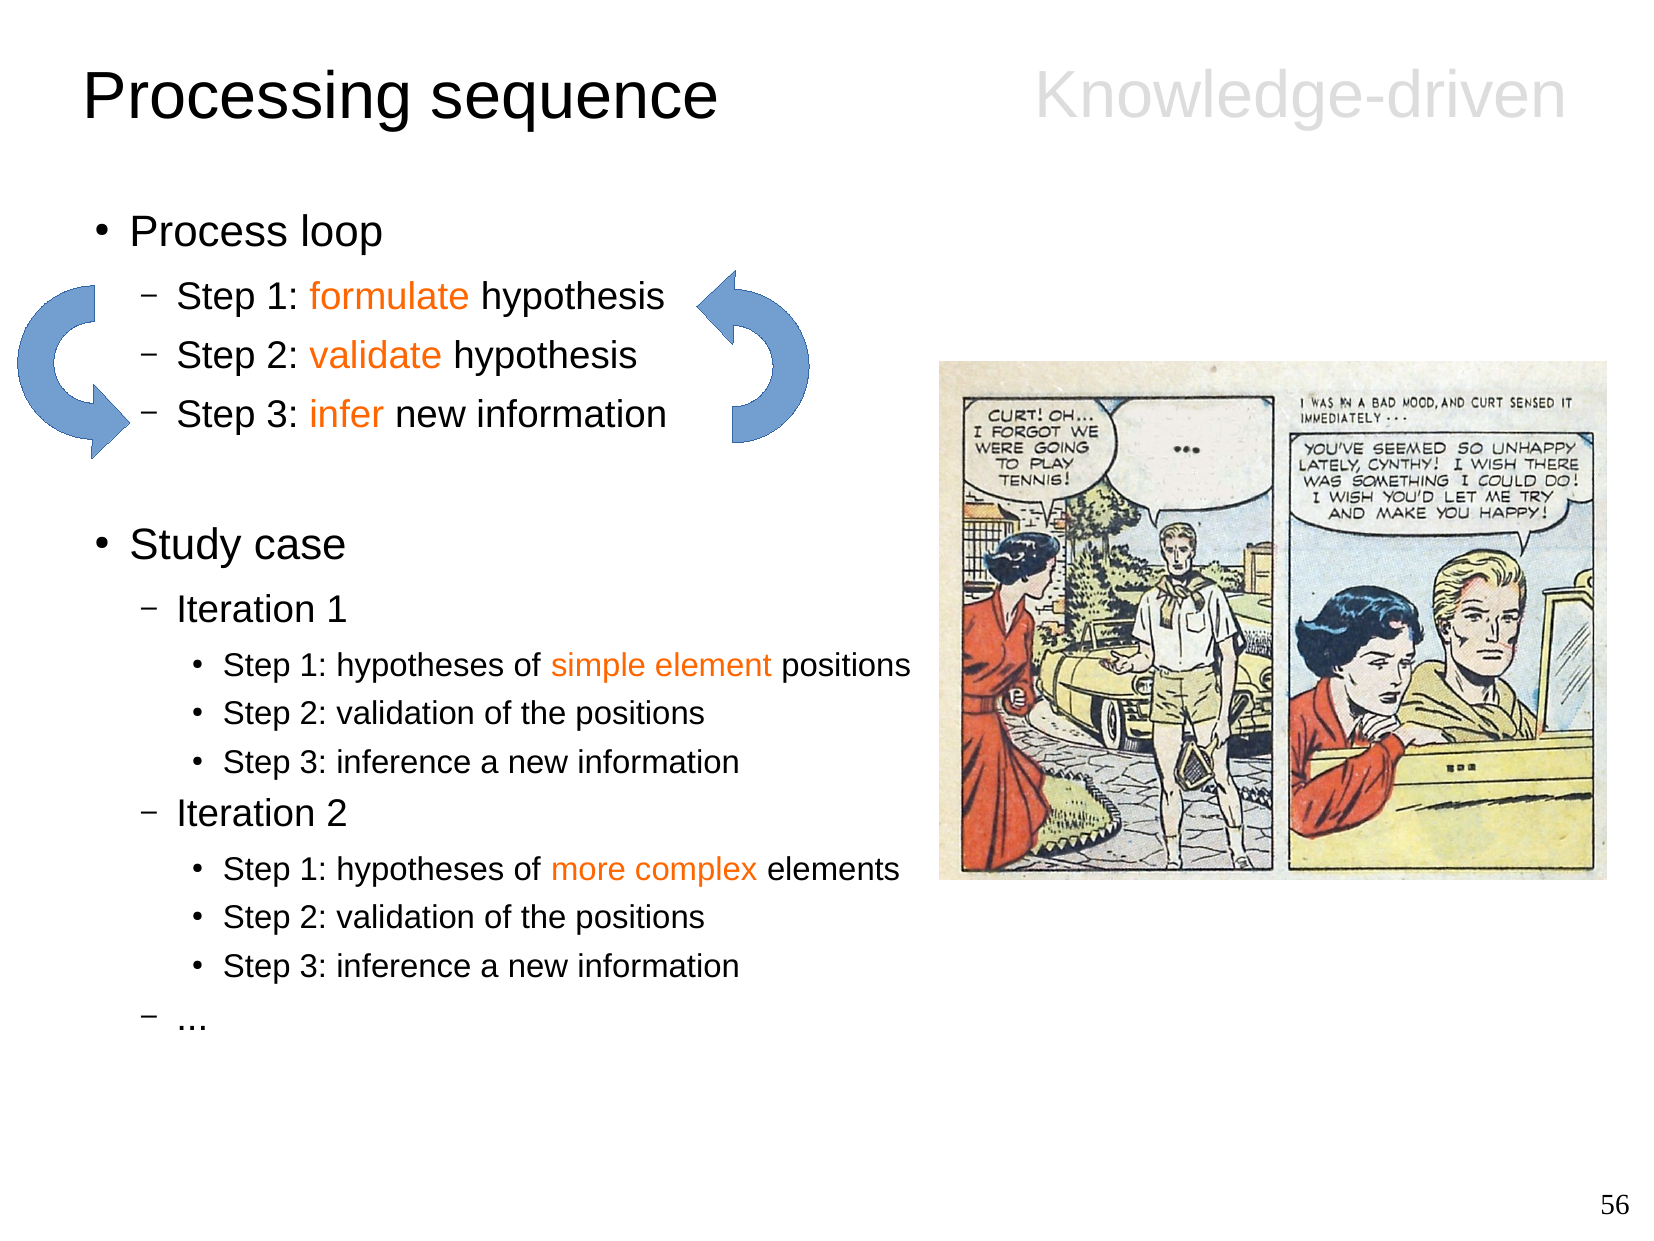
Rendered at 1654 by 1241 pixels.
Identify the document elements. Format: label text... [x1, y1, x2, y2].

text_box [17, 285, 130, 459]
picture [939, 361, 1607, 880]
title Processing sequence [82, 55, 1571, 136]
text_box [696, 270, 810, 443]
list Process loop Step 1: formulate hypothesis Step 2: validate hypothesis Step 3: infer new information Study case Iteration 1 Step 1: hypotheses of simple element positions Step 2: validation of the positions Step 3: inference a new information Iteration 2 Step 1: hypotheses of more complex elements Step 2: validation of the positions Step 3: inference a new information ... [82, 206, 945, 1052]
